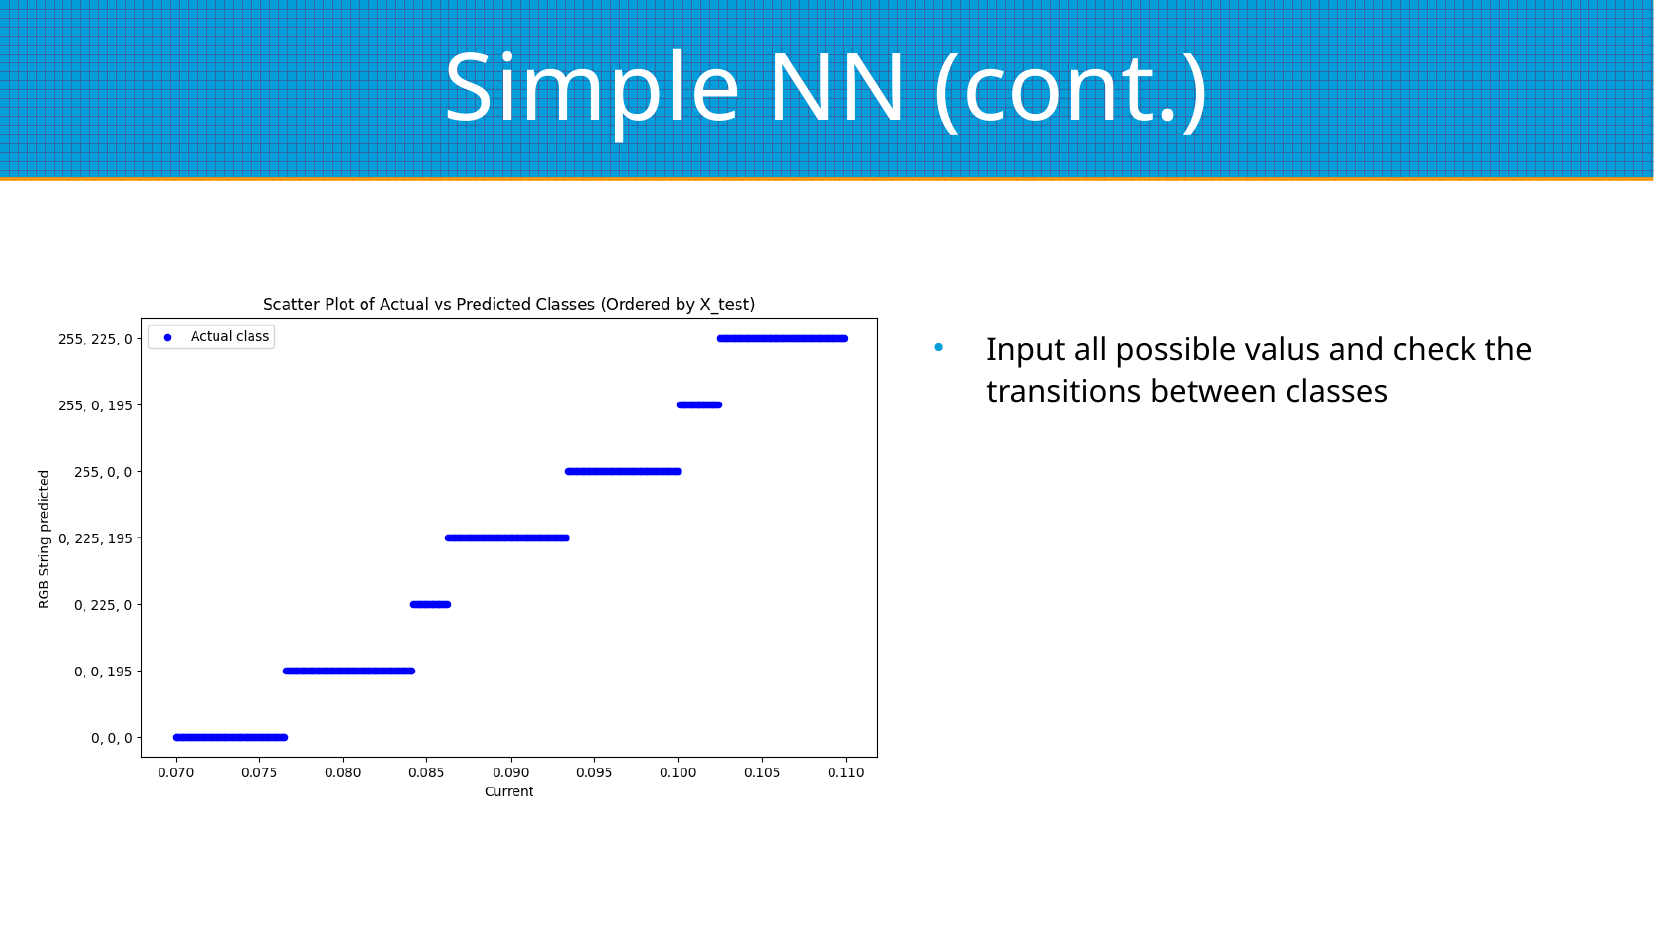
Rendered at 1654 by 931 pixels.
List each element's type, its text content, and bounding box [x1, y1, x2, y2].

list Input all possible valus and check the transitions between classes [915, 124, 1571, 833]
title Simple NN (cont.) [82, 14, 1571, 148]
picture [29, 287, 886, 807]
